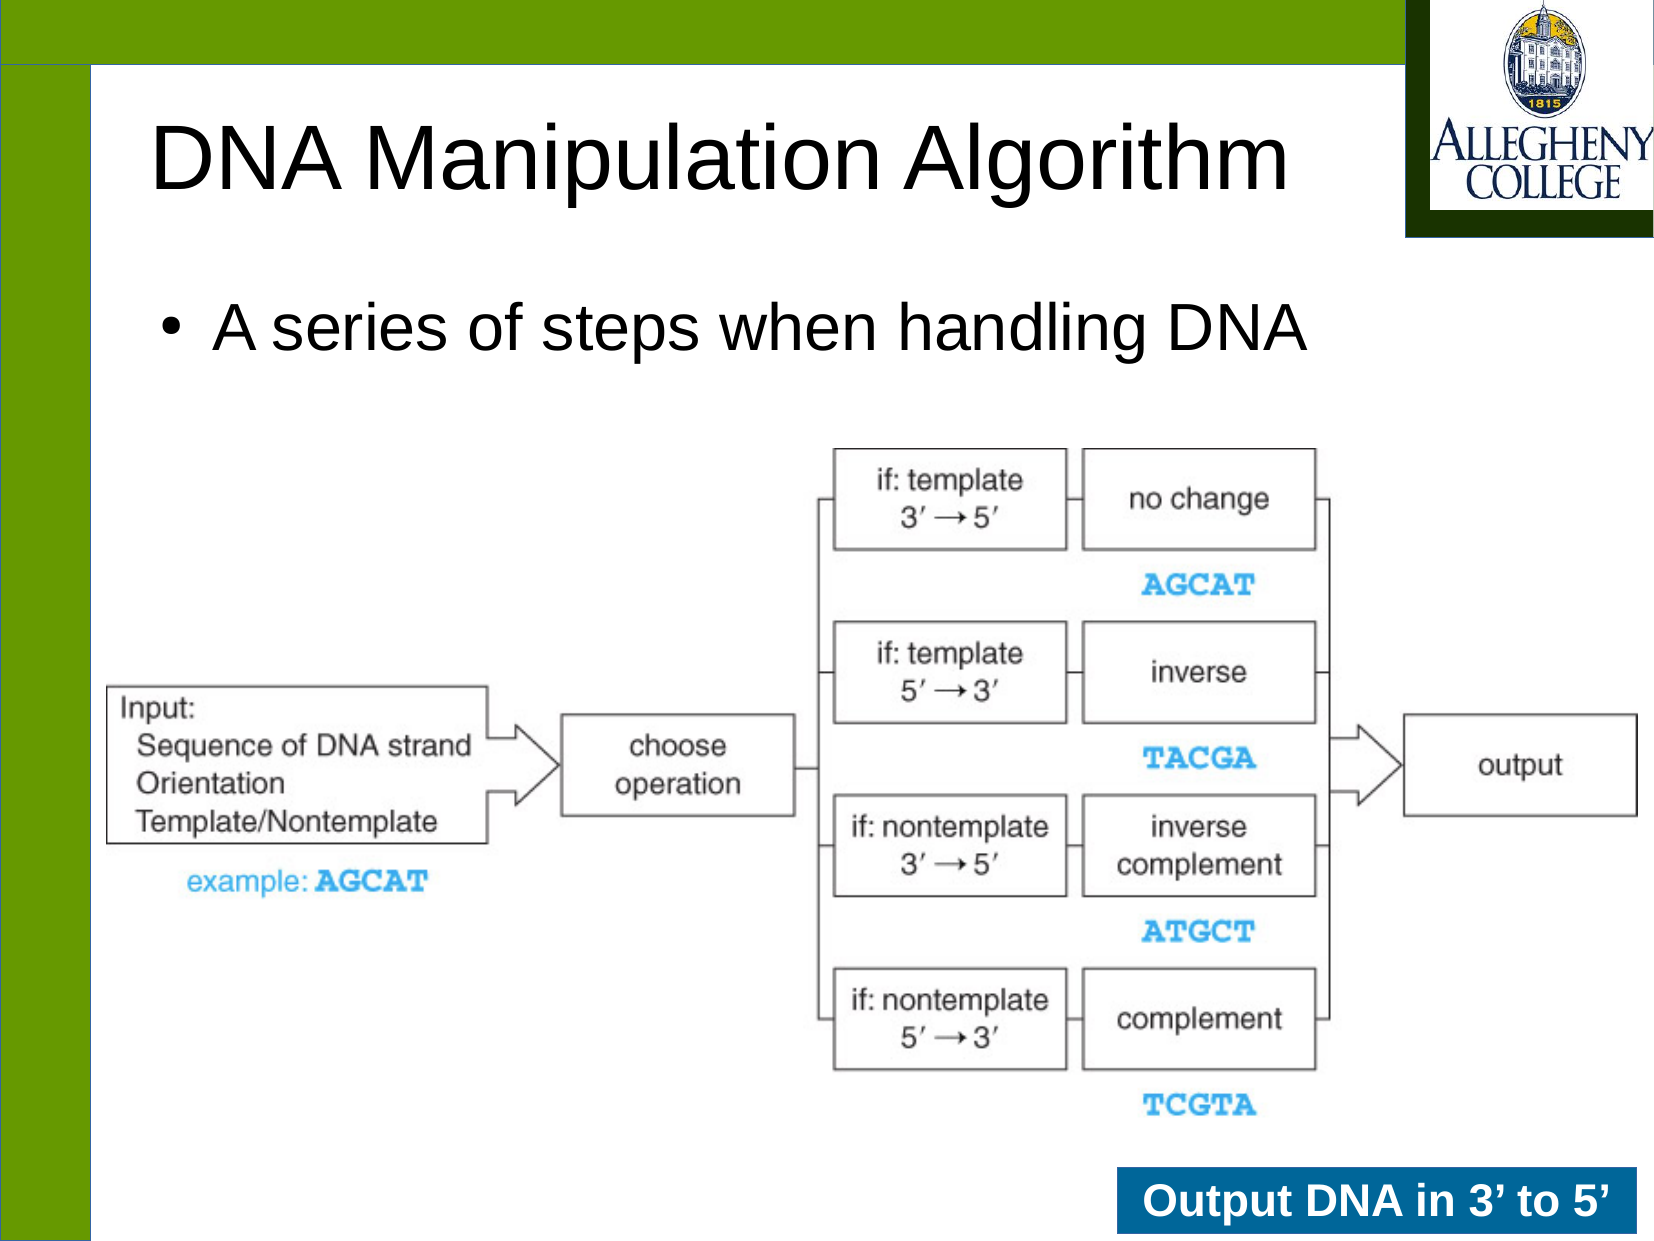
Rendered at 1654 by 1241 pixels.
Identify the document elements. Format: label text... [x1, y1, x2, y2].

text_box [0, 0, 1654, 1241]
list A series of steps when handling DNA [141, 290, 1630, 448]
text_box Output DNA in 3’ to 5’ [1117, 1167, 1637, 1234]
picture [1430, 0, 1654, 210]
picture [106, 448, 1638, 1126]
title DNA Manipulation Algorithm [94, 105, 1348, 212]
